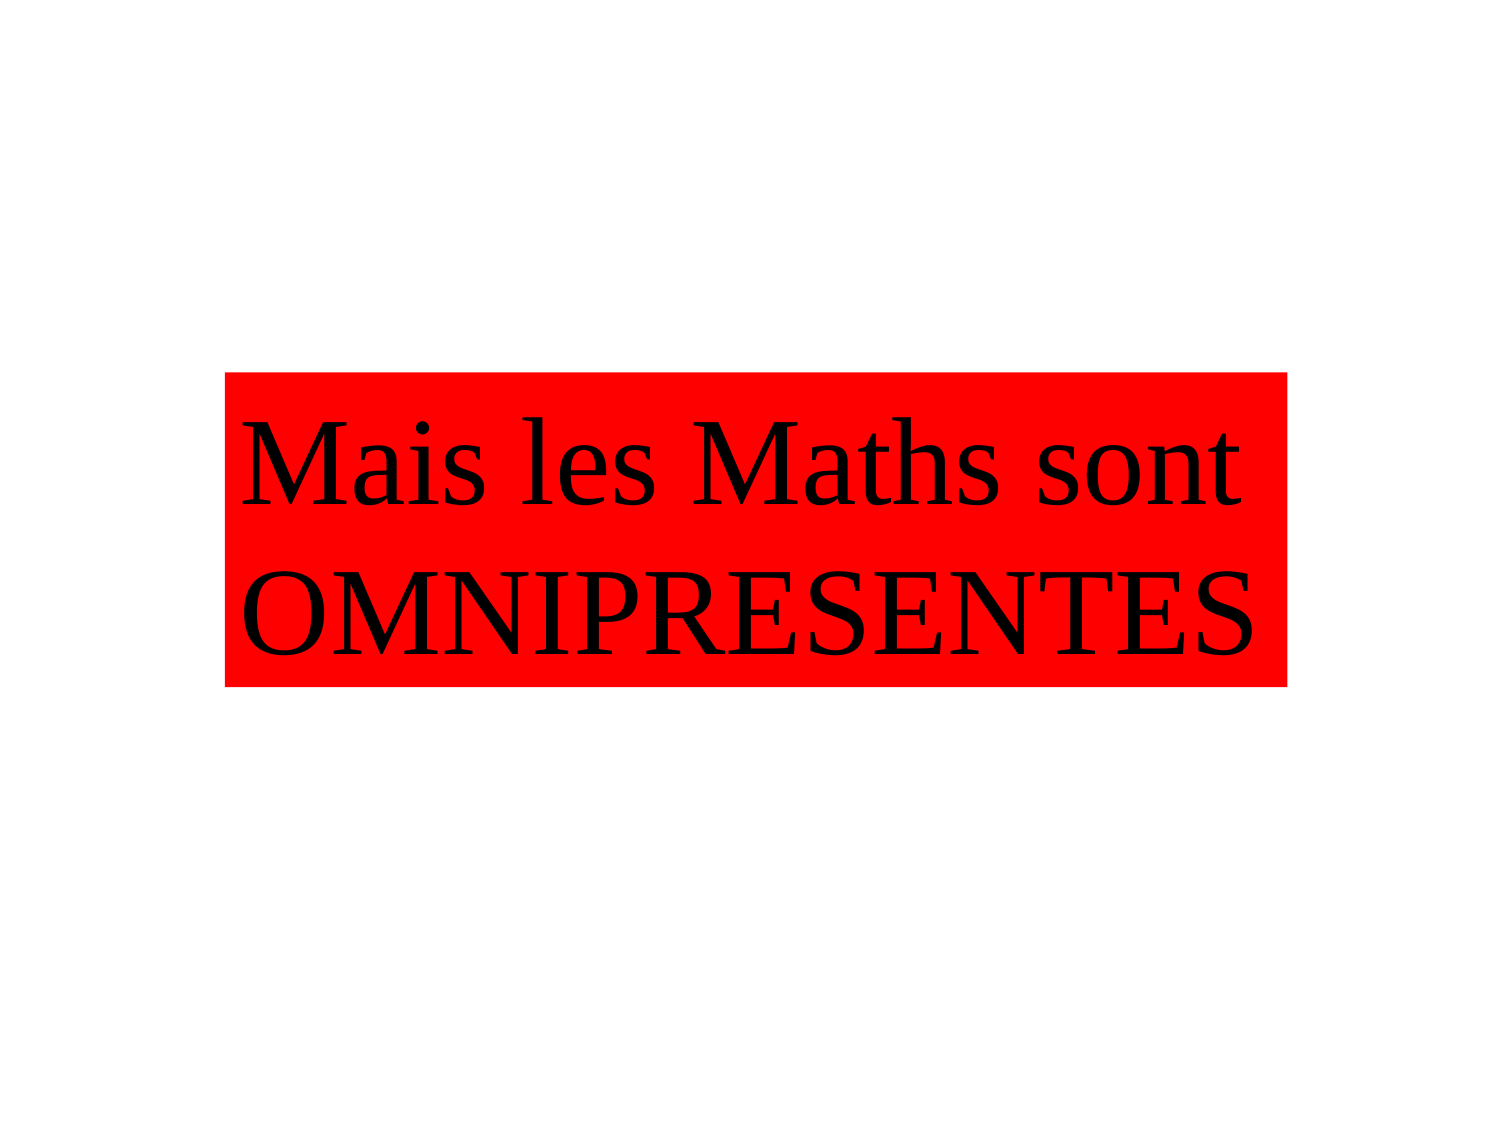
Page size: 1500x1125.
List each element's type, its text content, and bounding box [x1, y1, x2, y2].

text_box Mais les Maths sont OMNIPRESENTES [224, 372, 1288, 688]
